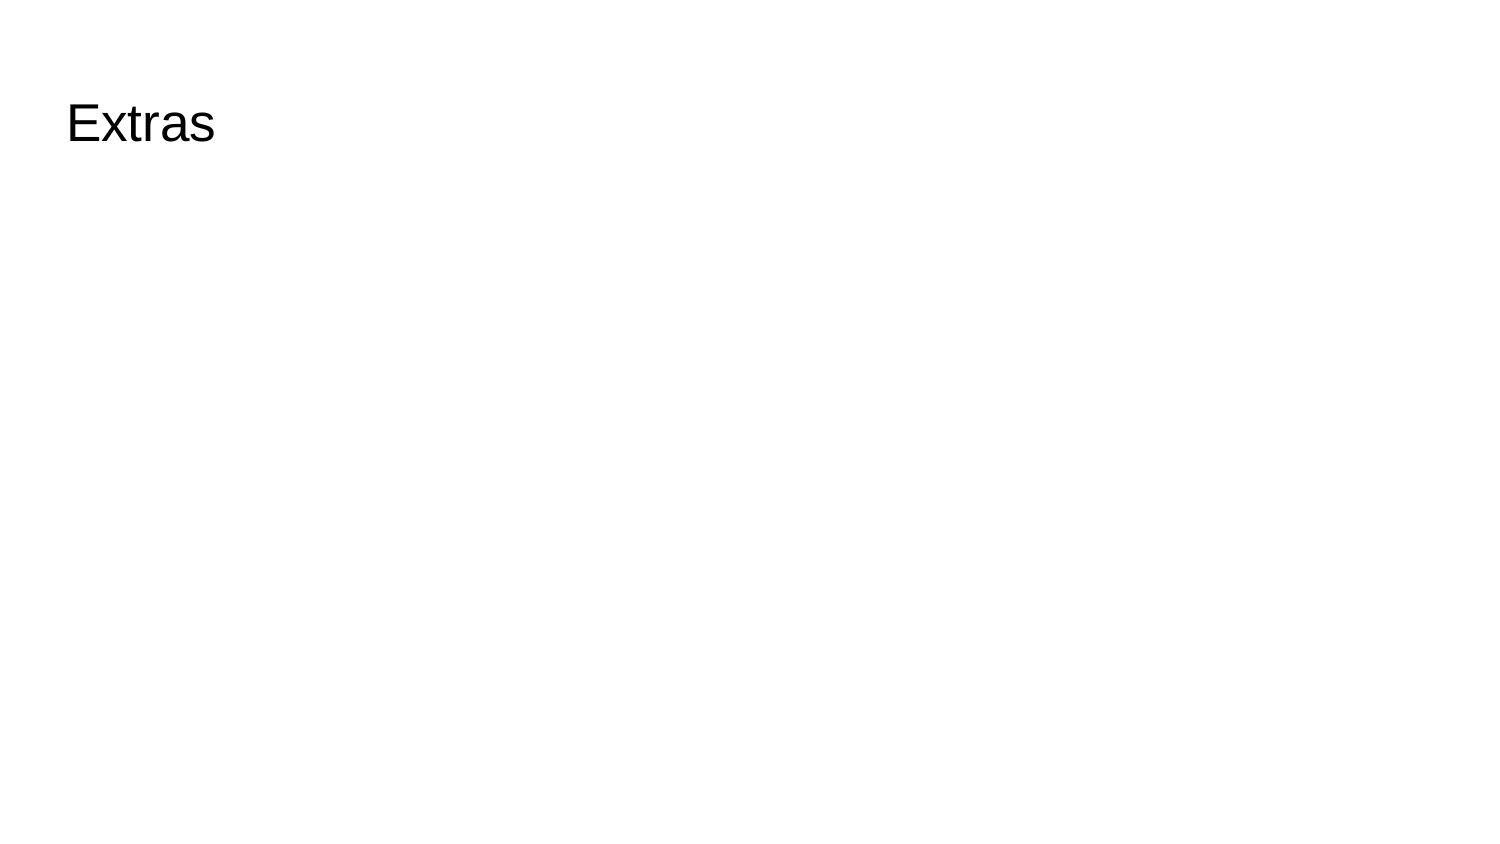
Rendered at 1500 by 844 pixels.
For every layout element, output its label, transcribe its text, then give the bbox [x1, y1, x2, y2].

title Extras [51, 72, 1449, 167]
